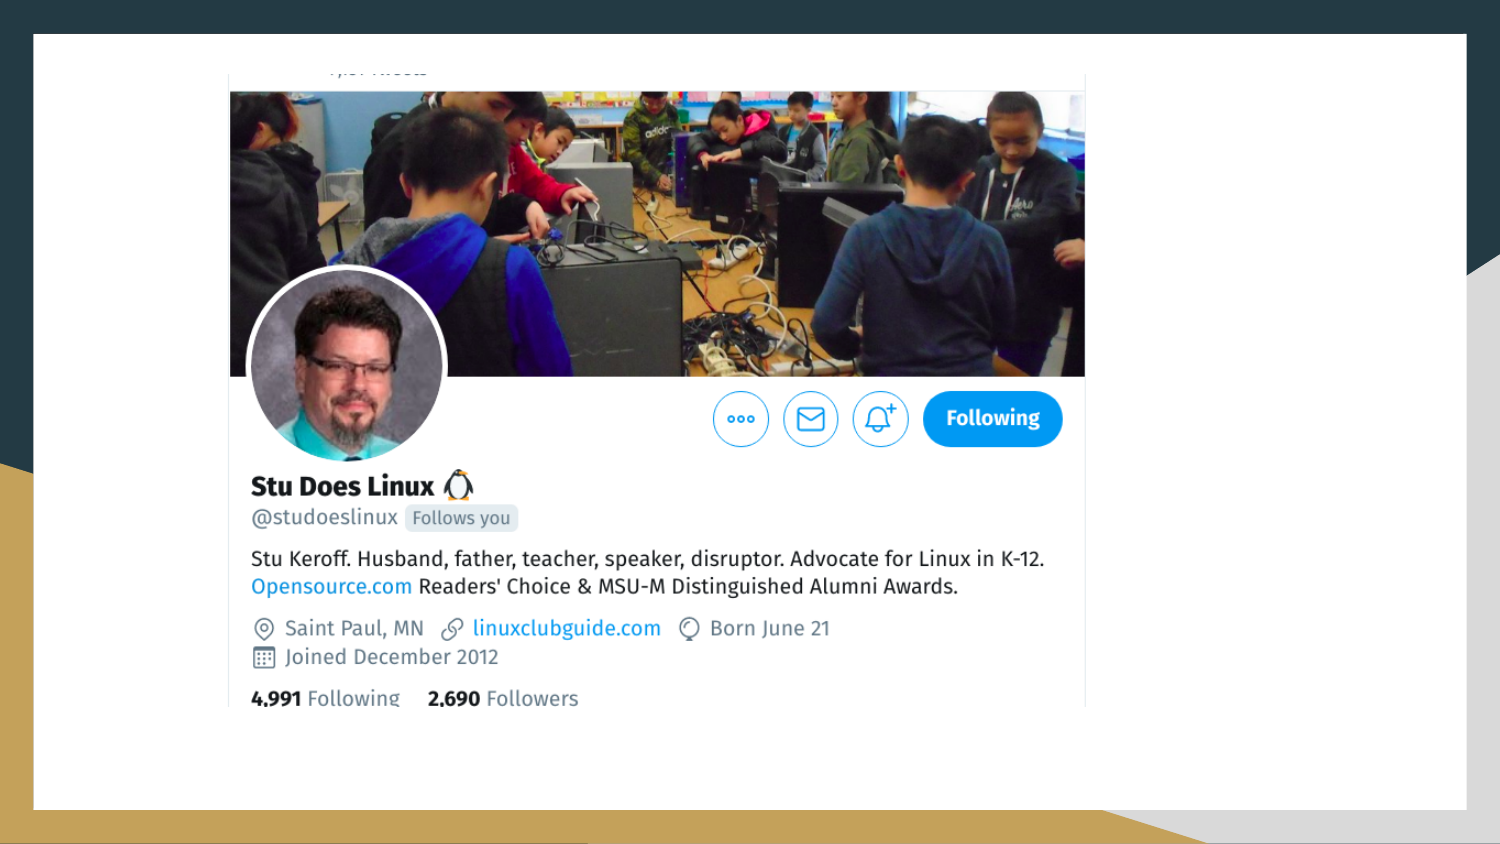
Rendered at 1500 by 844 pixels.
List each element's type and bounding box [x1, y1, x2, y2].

picture [206, 74, 1120, 707]
